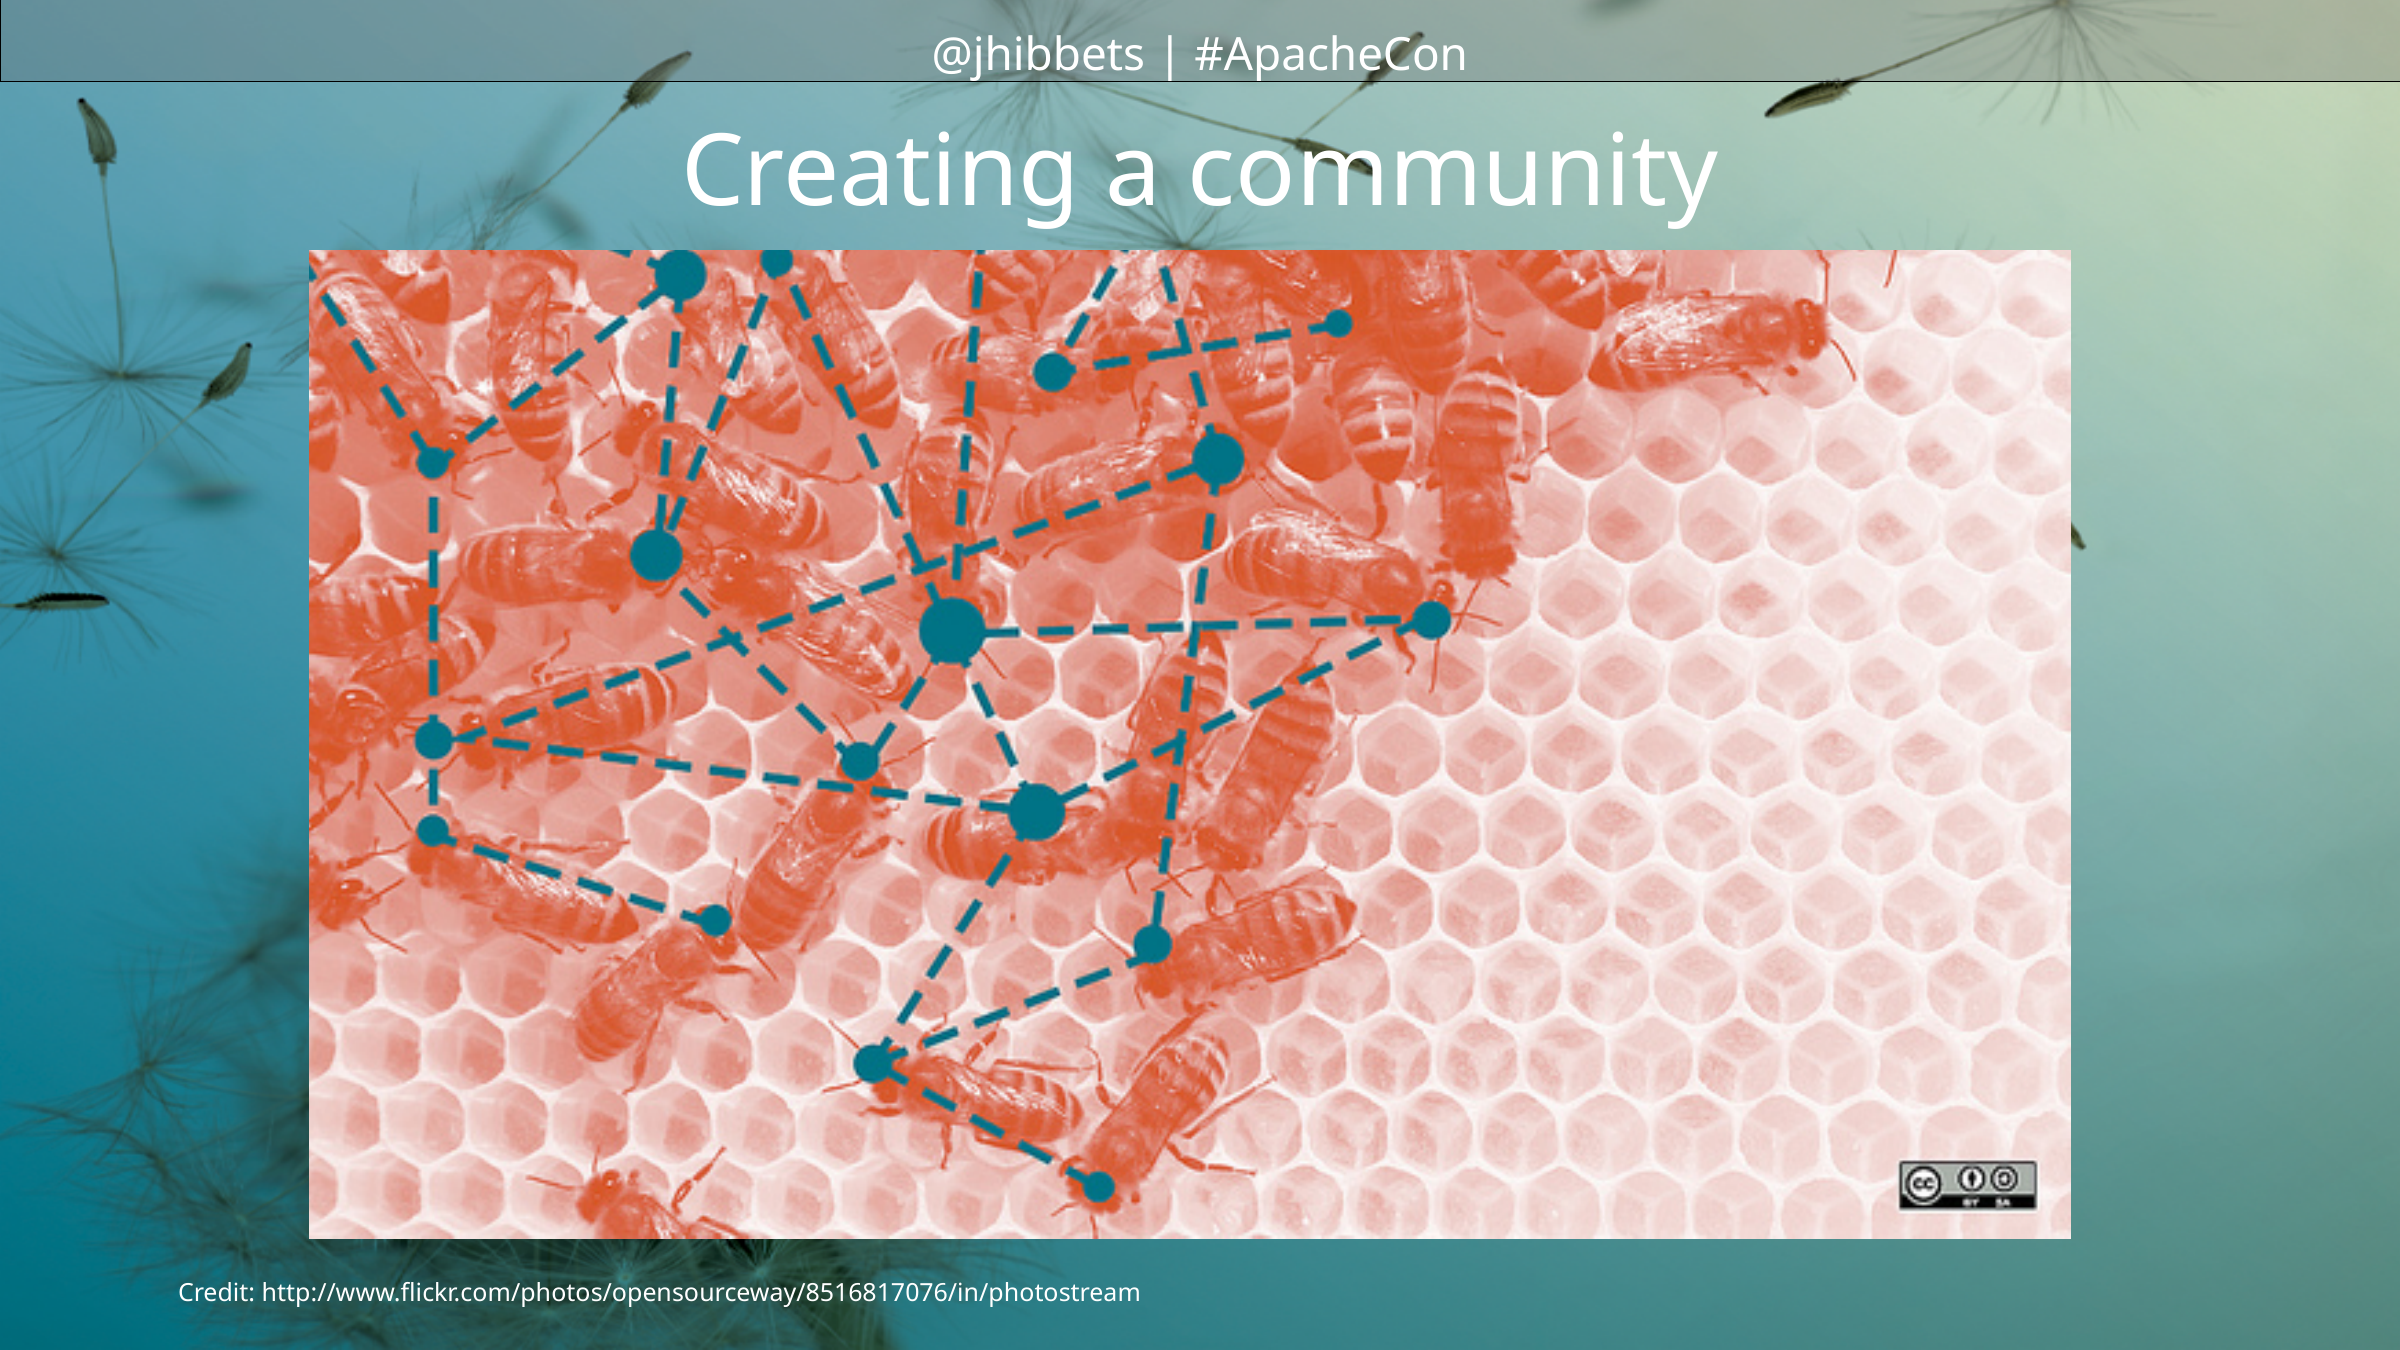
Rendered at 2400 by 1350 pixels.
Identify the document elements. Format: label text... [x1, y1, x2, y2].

picture [0, 82, 2400, 1350]
text_box Credit: http://www.flickr.com/photos/opensourceway/8516817076/in/photostream [163, 1267, 1605, 1314]
title Creating a community [120, 53, 2281, 280]
